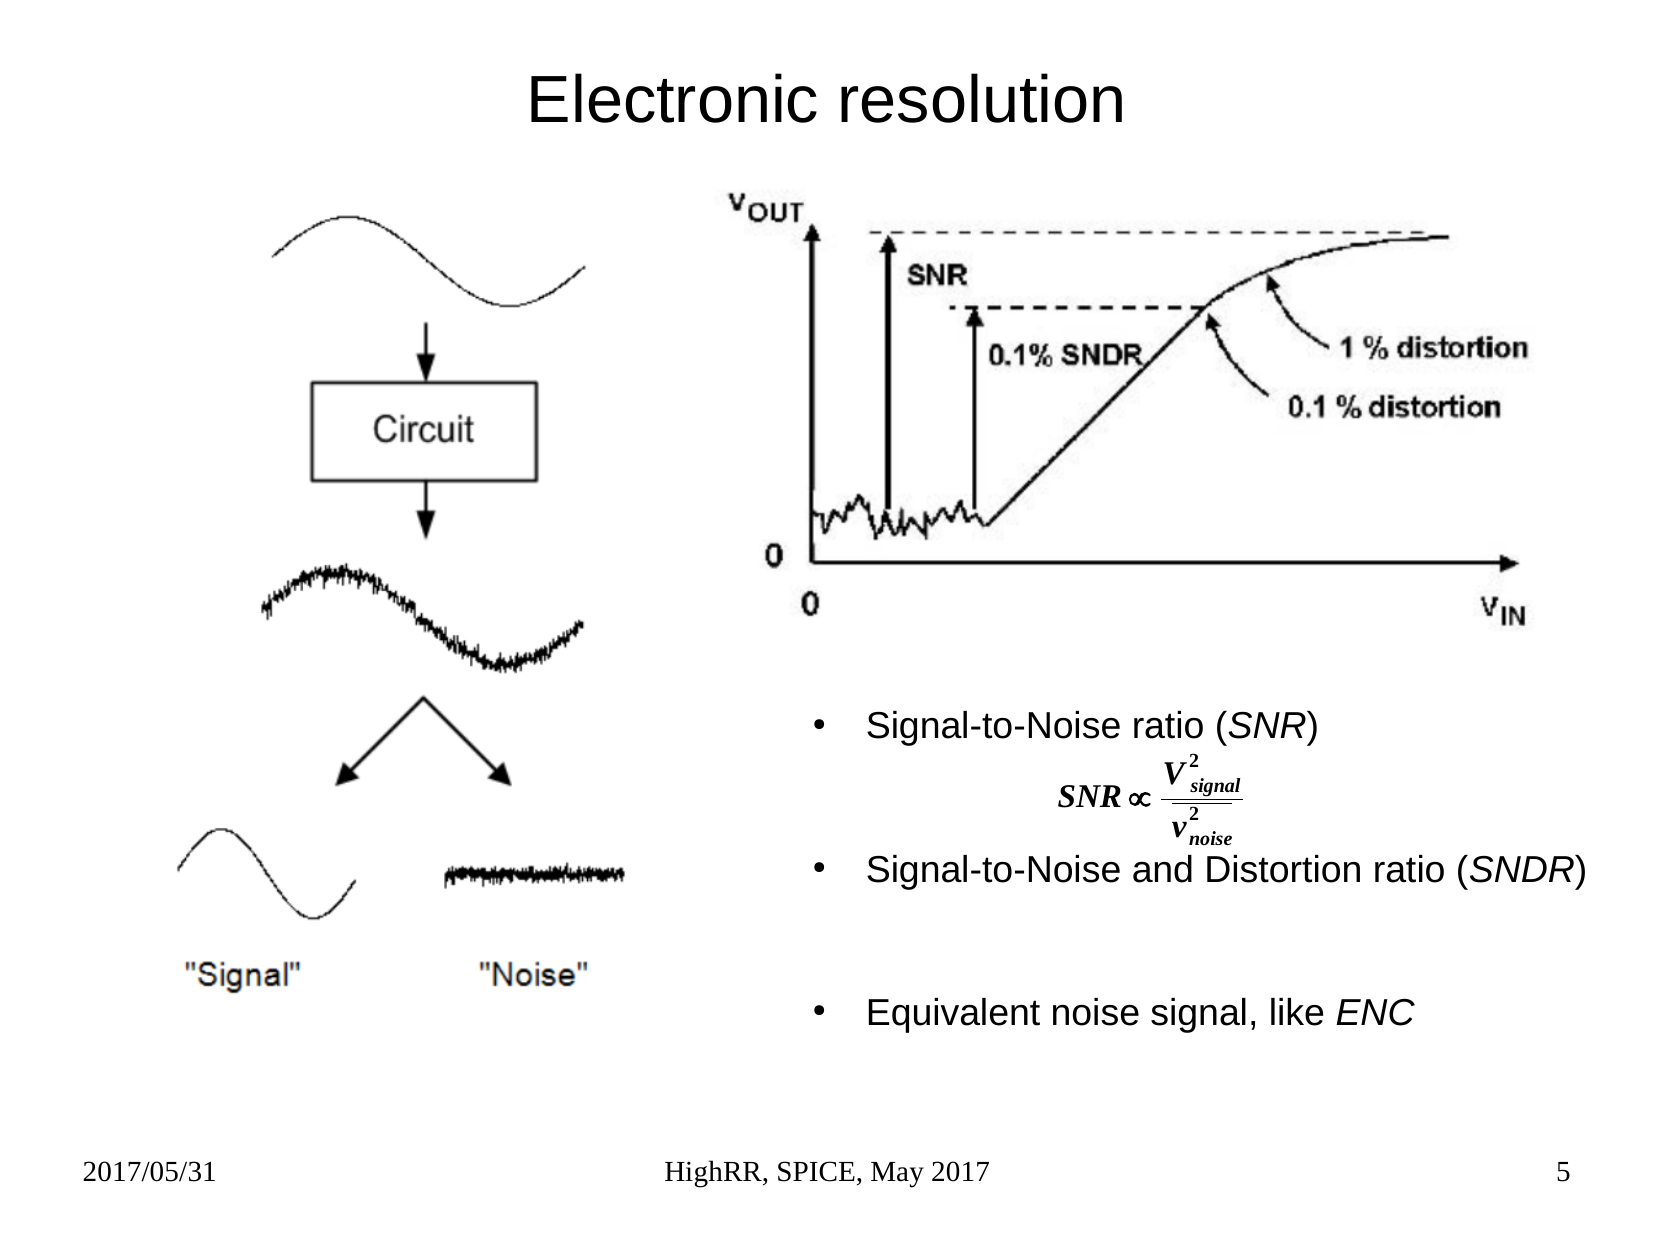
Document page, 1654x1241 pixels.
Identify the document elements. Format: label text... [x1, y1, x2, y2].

list Signal-to-Noise ratio (SNR) Signal-to-Noise and Distortion ratio (SNDR) Equivalent noise signal, like ENC [795, 705, 1621, 1141]
title Electronic resolution [82, 49, 1571, 151]
picture [150, 183, 661, 1021]
chart [1050, 750, 1251, 850]
picture [710, 179, 1561, 642]
